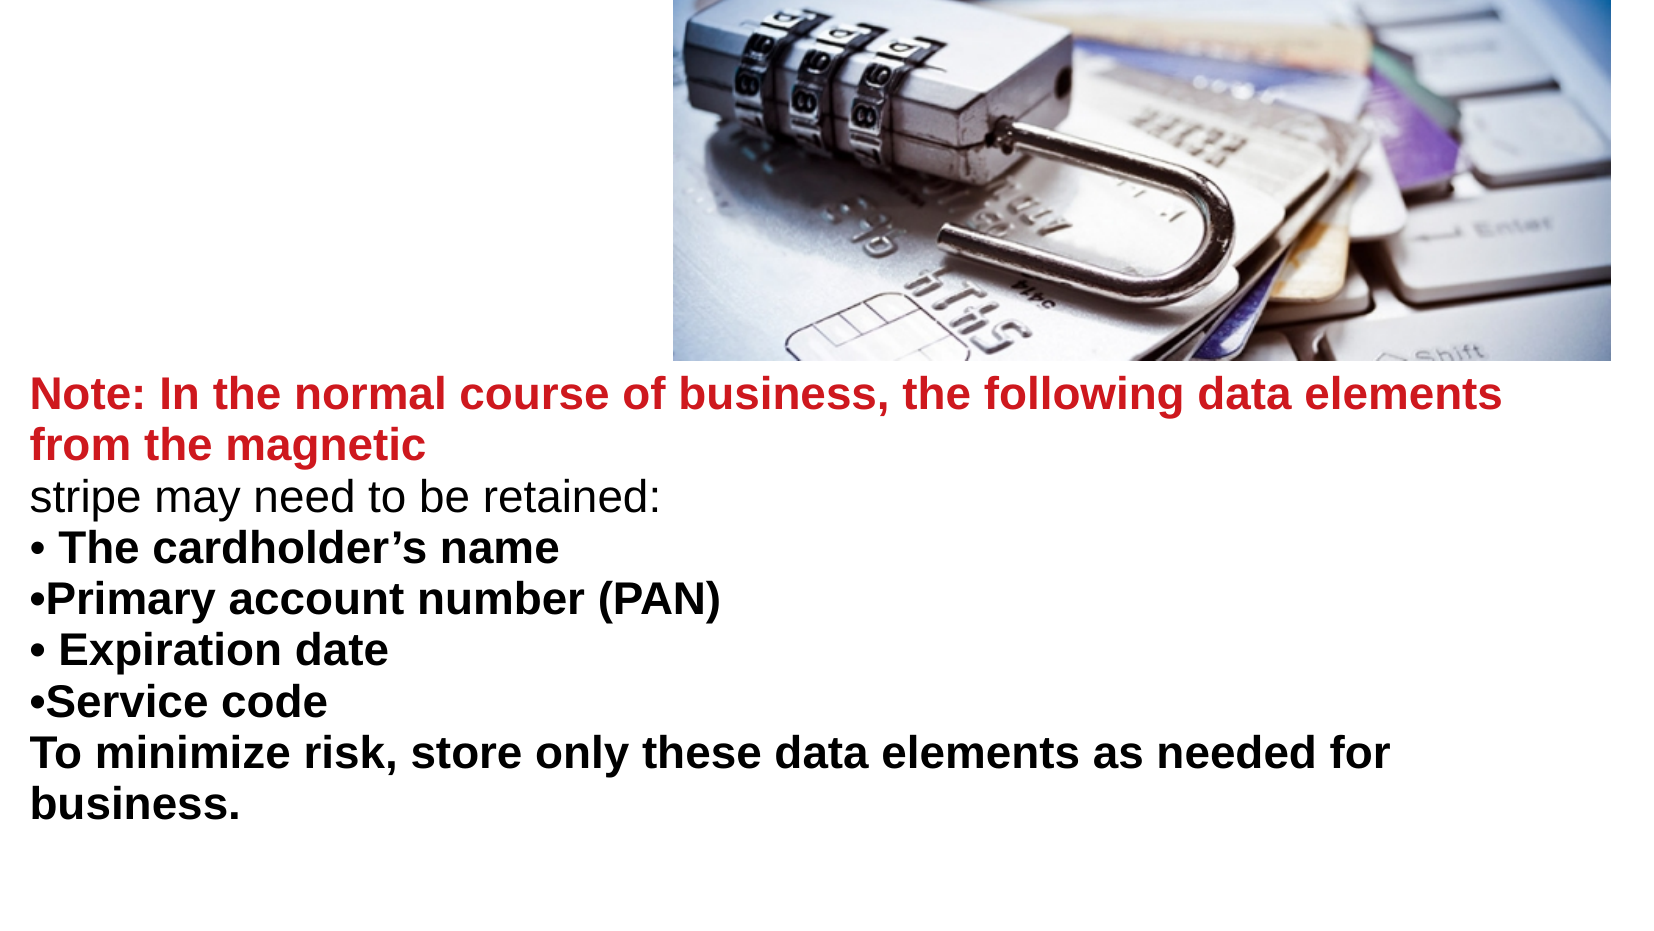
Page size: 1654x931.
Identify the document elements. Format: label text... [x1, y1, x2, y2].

picture [673, 0, 1611, 361]
title Note: In the normal course of business, the following data elements from the magnetic stripe may need to be retained: • The cardholder’s name •Primary account number (PAN) • Expiration date •Service code To minimize risk, store only these data elements as needed for business. [29, 284, 1595, 914]
